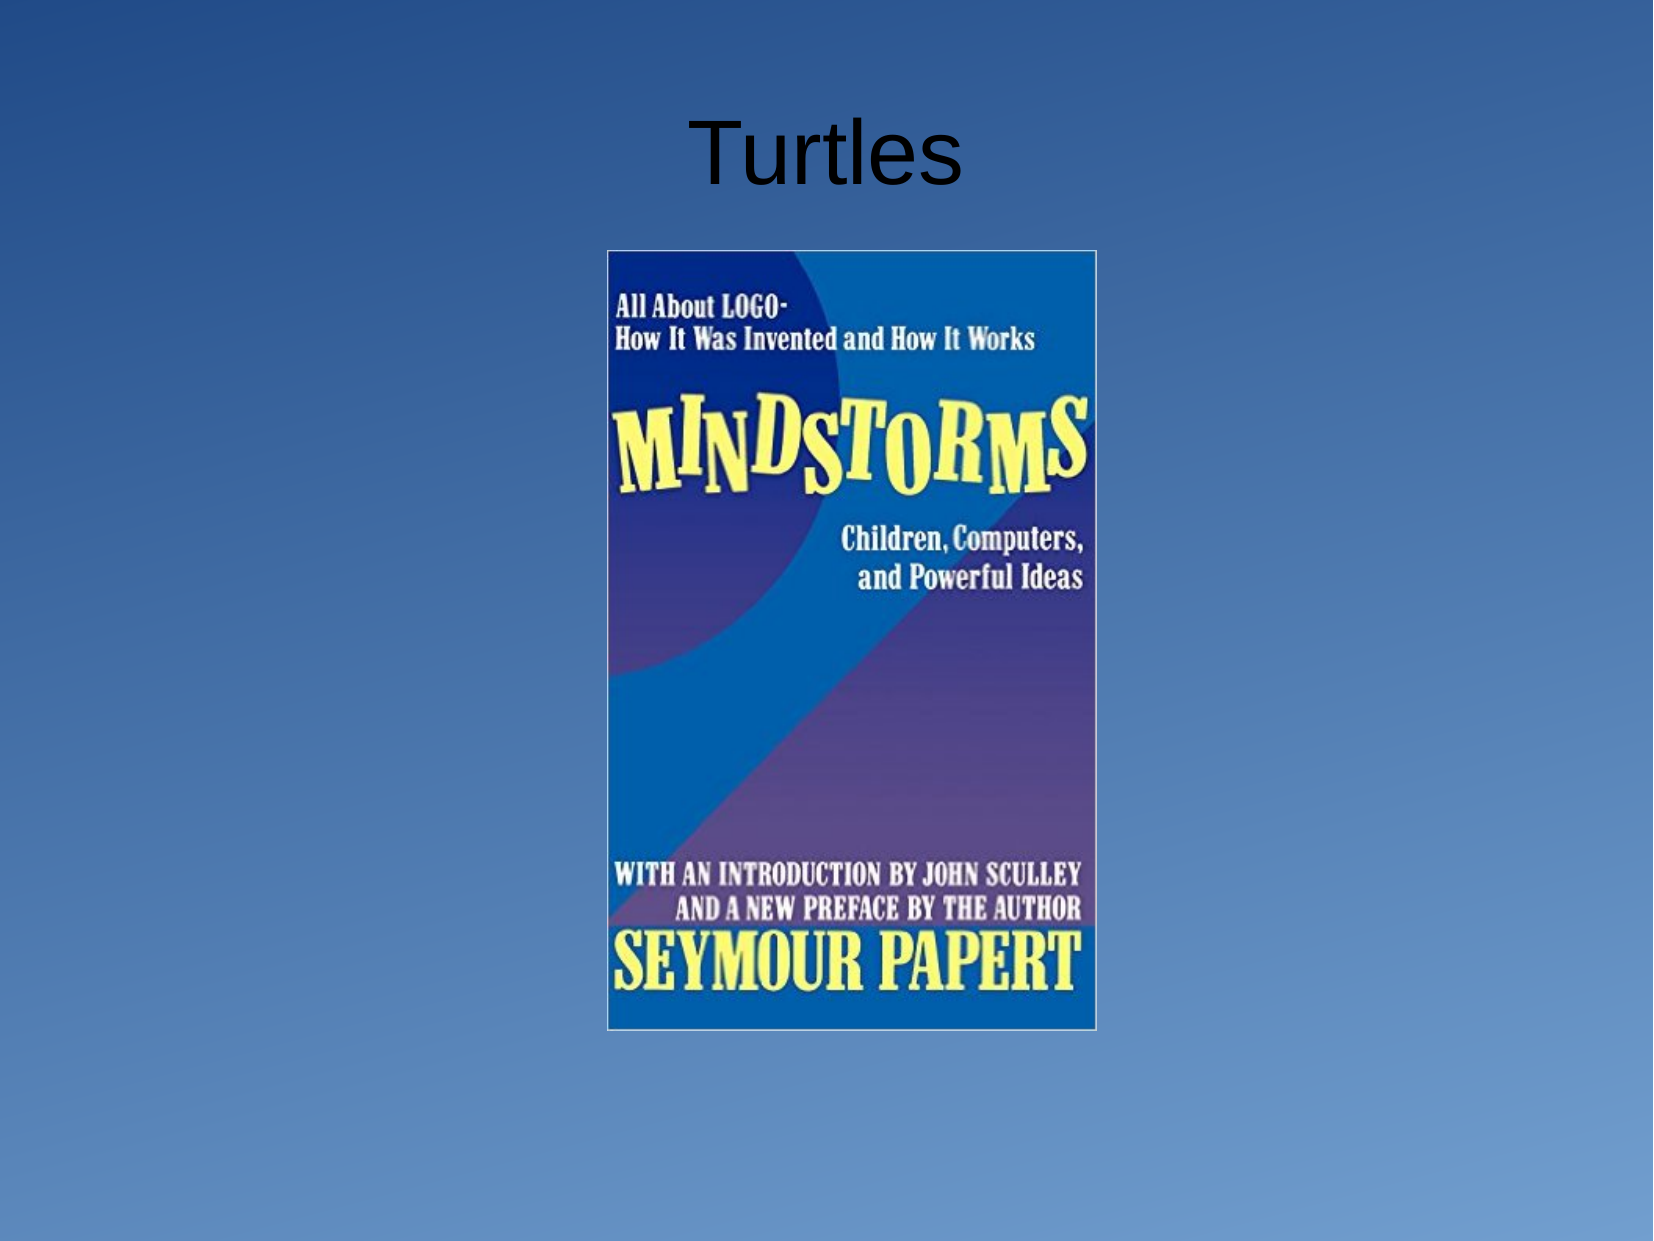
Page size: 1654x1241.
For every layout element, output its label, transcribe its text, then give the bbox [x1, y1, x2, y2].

title Turtles [82, 49, 1571, 257]
picture [607, 250, 1097, 1031]
